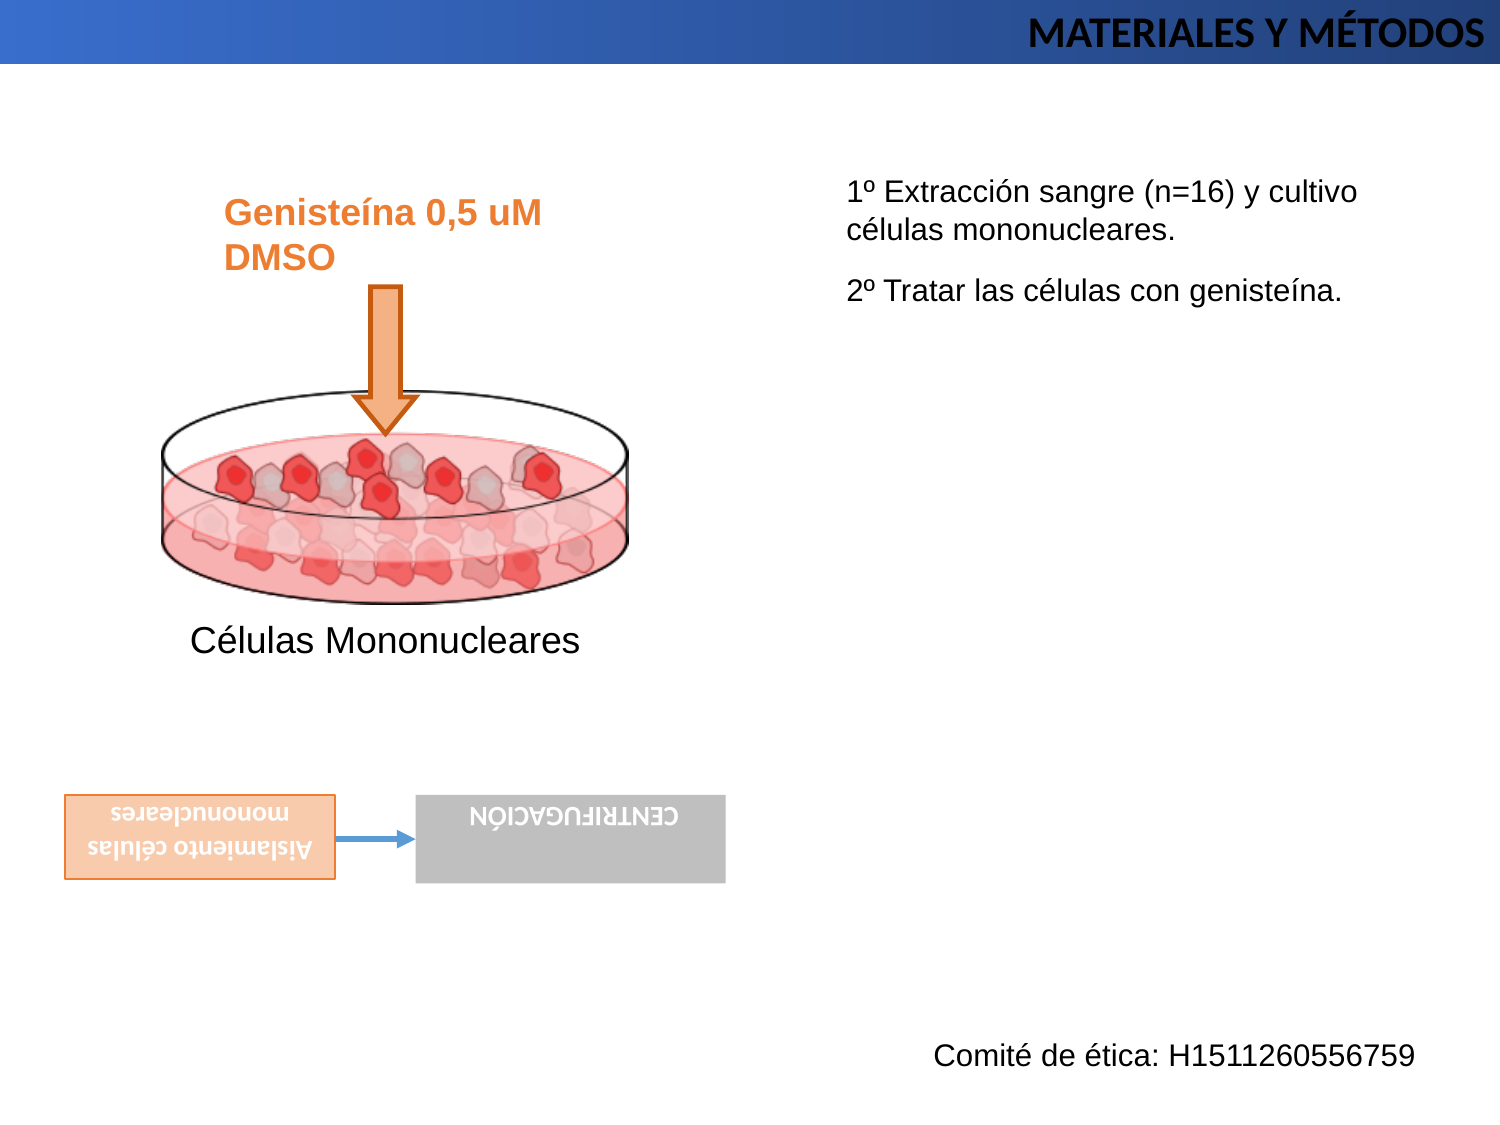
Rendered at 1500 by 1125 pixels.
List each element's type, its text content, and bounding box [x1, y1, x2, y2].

text_box Células Mononucleares [175, 608, 615, 669]
text_box Comité de ética: H1511260556759 [918, 1028, 1473, 1081]
picture [161, 390, 629, 605]
text_box MATERIALES Y MÉTODOS [0, 0, 1500, 64]
text_box CENTRIFUGACIÓN [415, 794, 726, 884]
text_box [355, 286, 416, 434]
text_box Genisteína 0,5 uM DMSO [208, 180, 623, 286]
text_box Aislamiento células mononucleares [65, 794, 336, 879]
text_box 1º Extracción sangre (n=16) y cultivo células mononucleares. [831, 164, 1441, 254]
text_box 2º Tratar las células con genisteína. [831, 262, 1441, 315]
